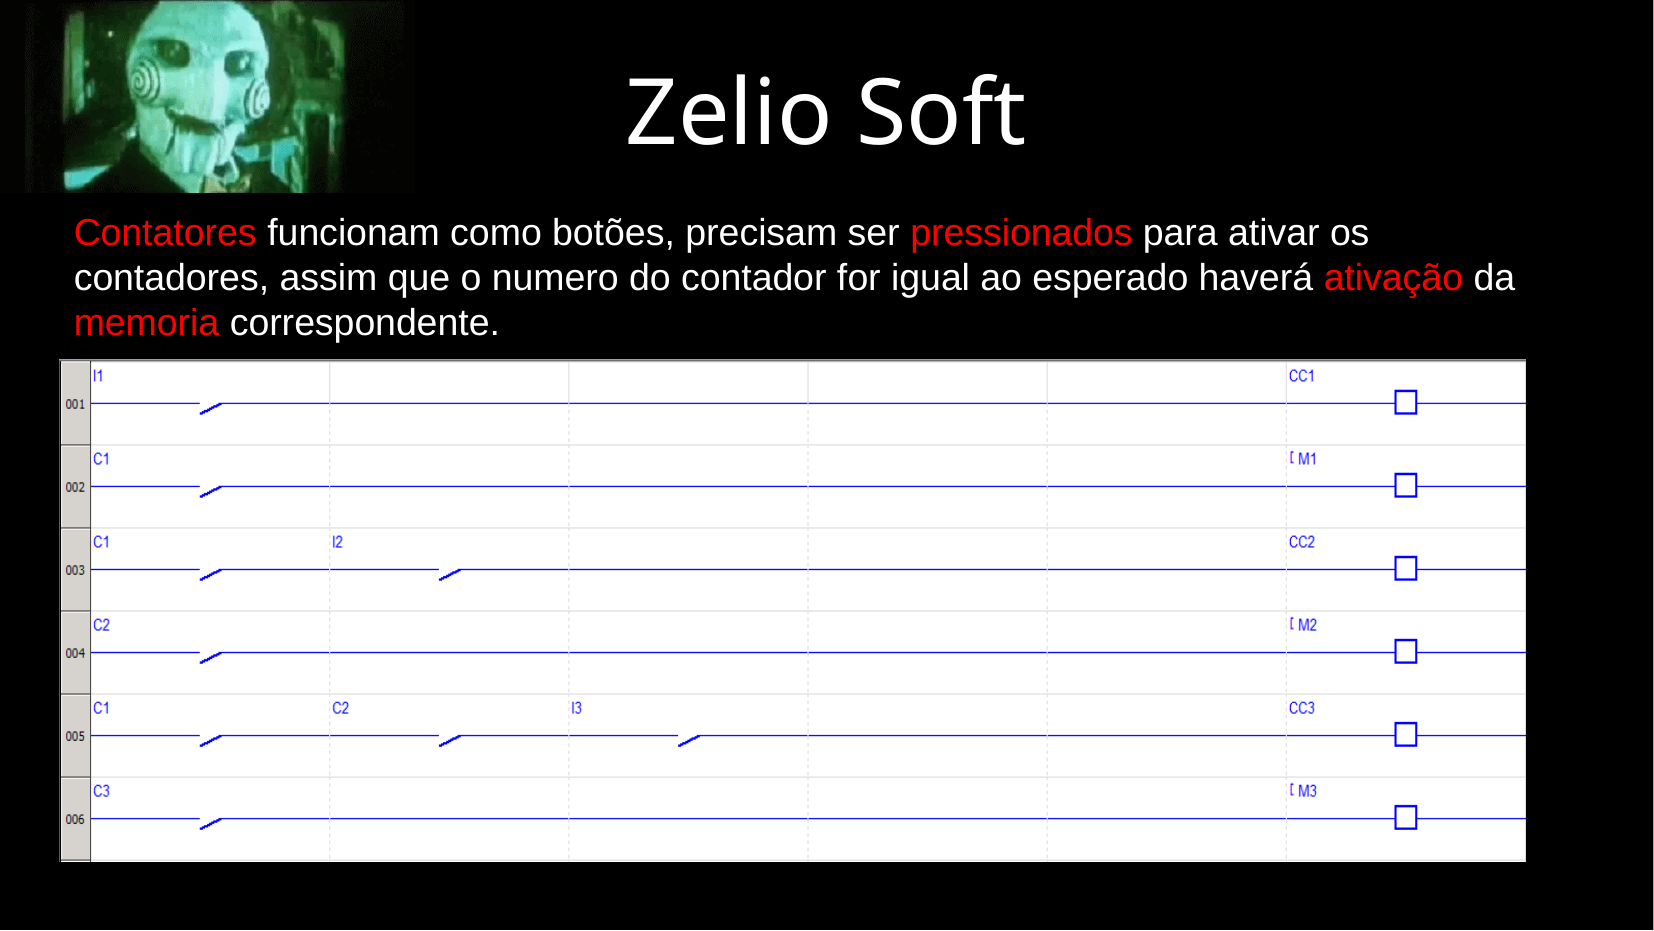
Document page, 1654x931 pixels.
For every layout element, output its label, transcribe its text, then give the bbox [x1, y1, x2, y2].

picture [0, 0, 415, 193]
picture [59, 359, 1526, 862]
title Zelio Soft [415, 37, 1571, 193]
text_box Contatores funcionam como botões, precisam ser pressionados para ativar os contadores, assim que o numero do contador for igual ao esperado haverá ativação da memoria correspondente. [59, 200, 1572, 351]
